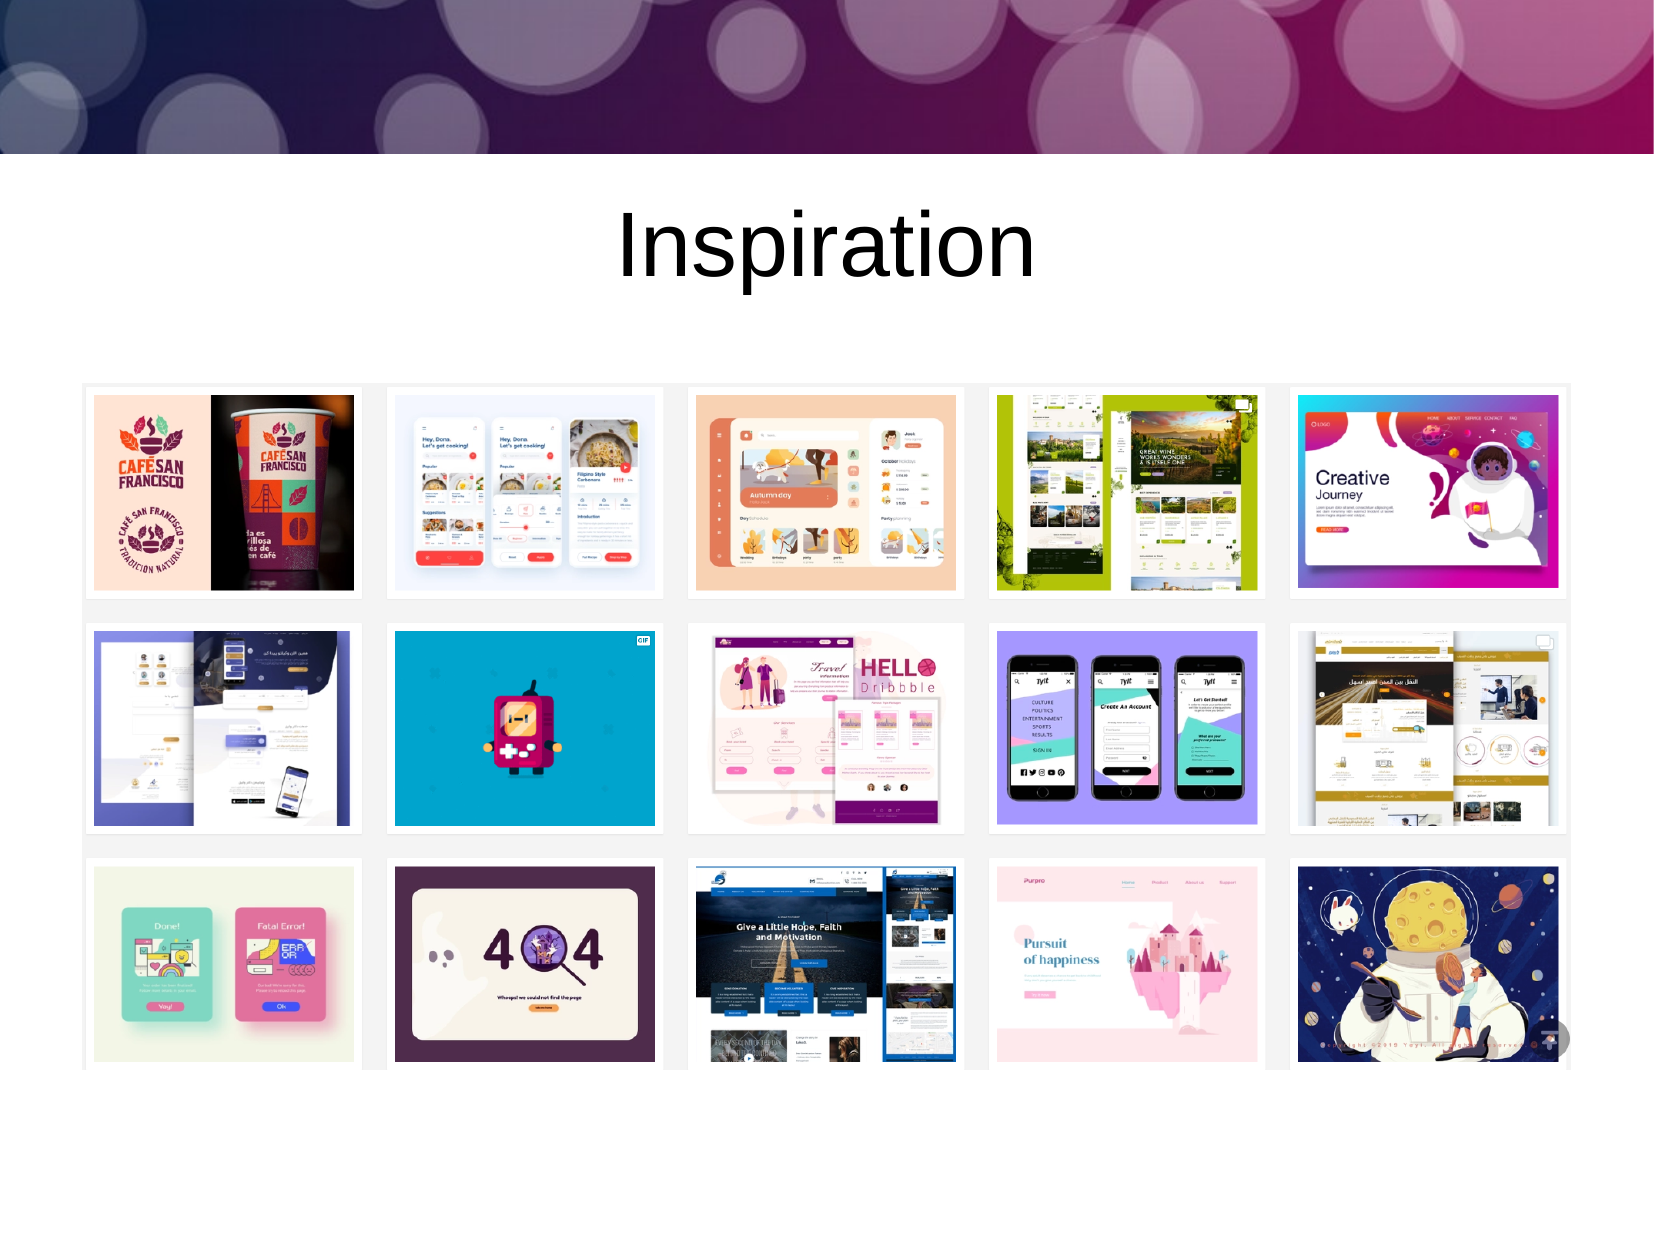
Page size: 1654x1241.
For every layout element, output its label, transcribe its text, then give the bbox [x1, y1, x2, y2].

picture [82, 383, 1571, 1070]
picture [0, 0, 1654, 154]
title Inspiration [82, 159, 1571, 331]
